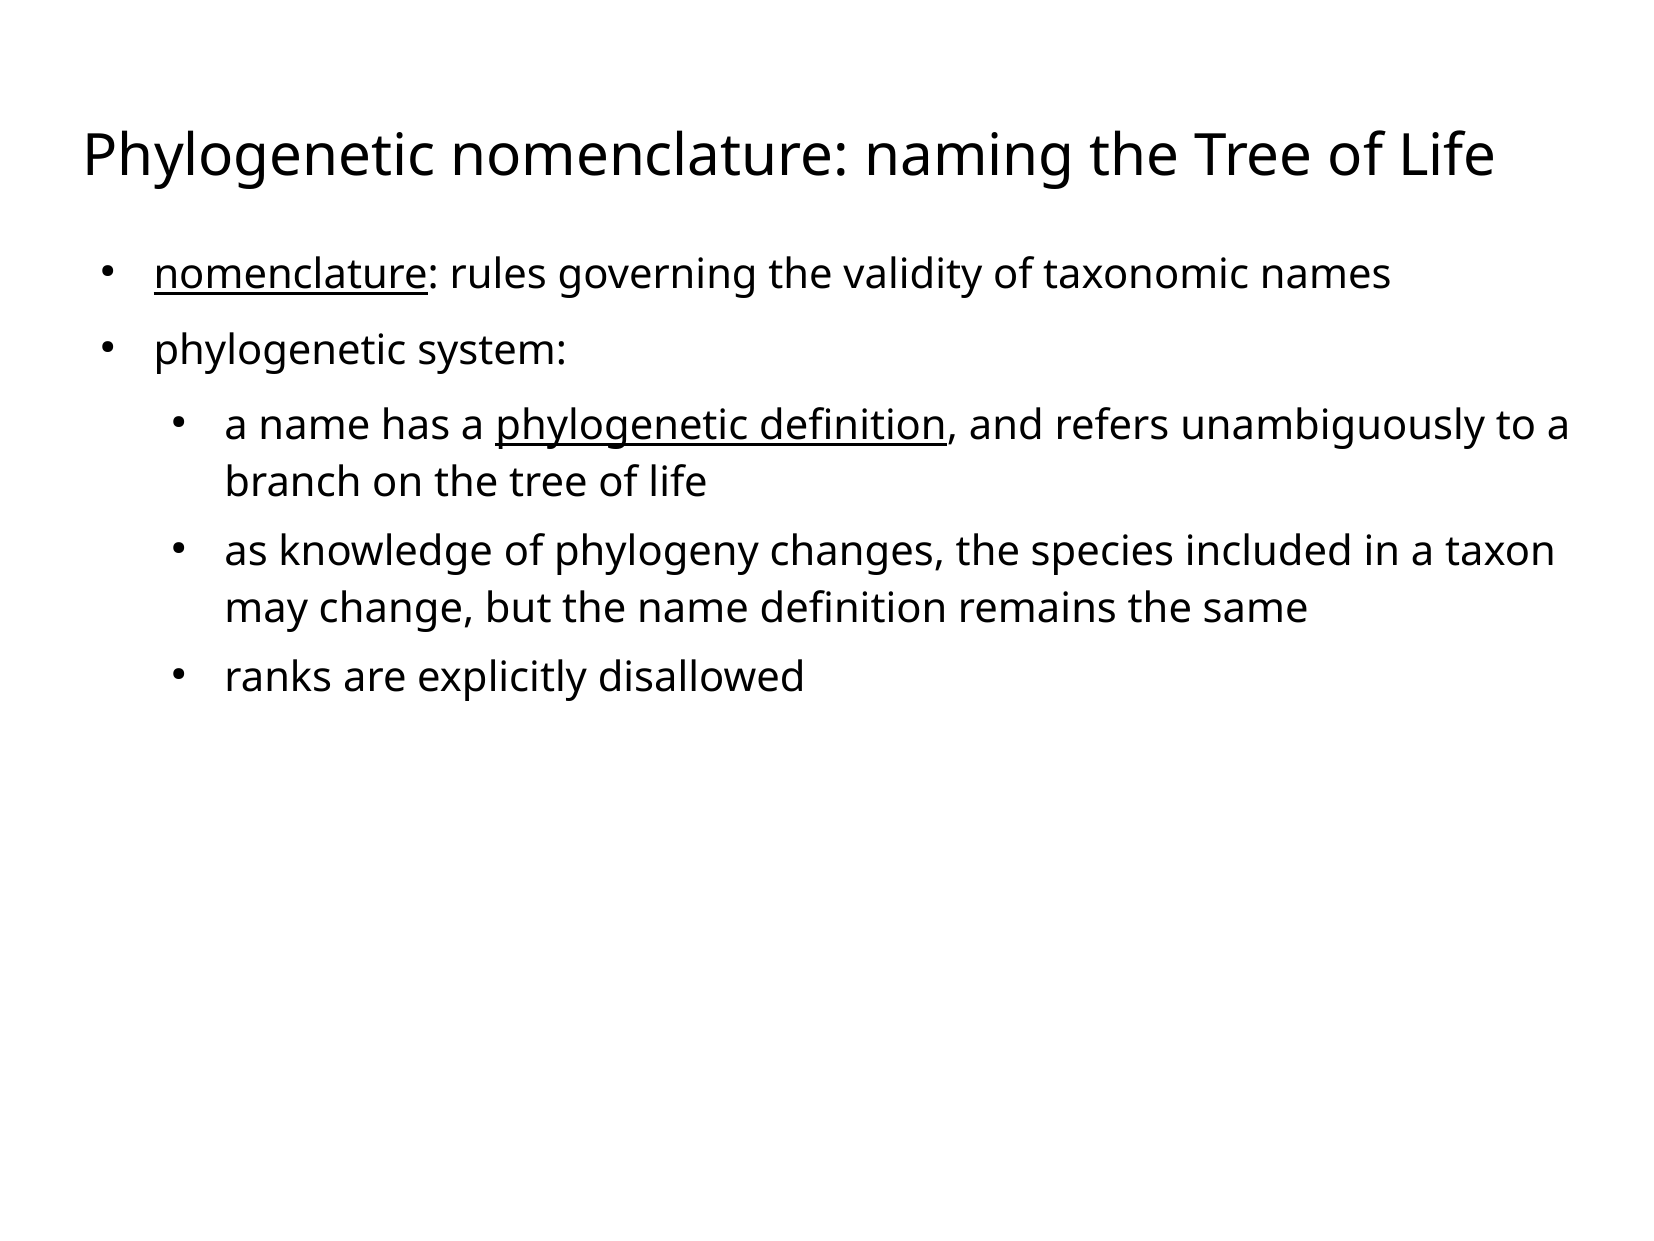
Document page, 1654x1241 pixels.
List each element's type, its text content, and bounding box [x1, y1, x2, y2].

list nomenclature: rules governing the validity of taxonomic names phylogenetic system: a name has a phylogenetic definition, and refers unambiguously to a branch on the tree of life as knowledge of phylogeny changes, the species included in a taxon may change, but the name definition remains the same ranks are explicitly disallowed [82, 244, 1571, 1109]
title Phylogenetic nomenclature: naming the Tree of Life [82, 56, 1571, 244]
